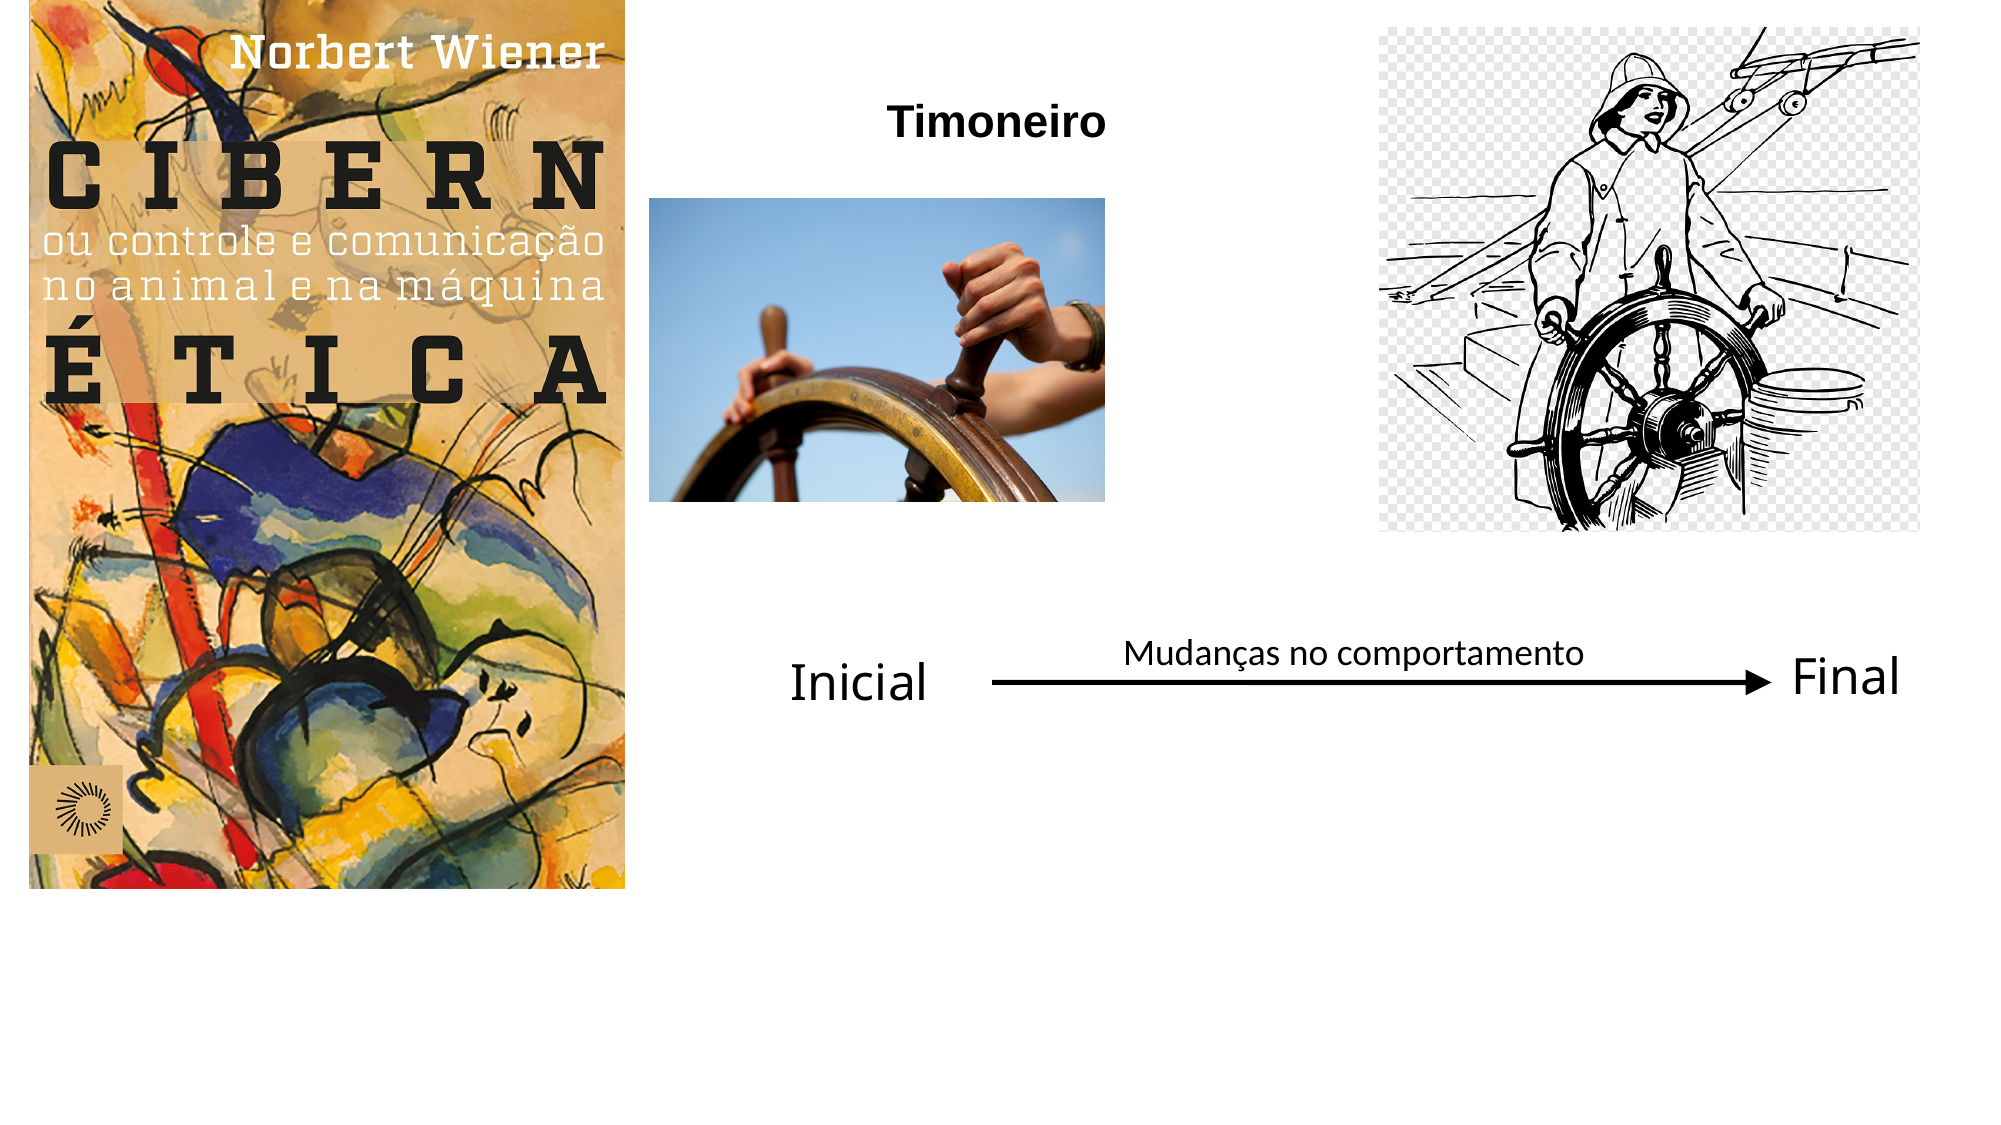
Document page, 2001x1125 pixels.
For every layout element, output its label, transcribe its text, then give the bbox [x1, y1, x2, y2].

picture [649, 198, 1105, 502]
text_box Mudanças no comportamento [1108, 620, 1609, 680]
text_box Inicial [736, 642, 969, 718]
picture [1379, 27, 1920, 532]
picture [29, 0, 625, 889]
text_box Timoneiro [871, 88, 1123, 155]
text_box Final [1776, 637, 1918, 713]
